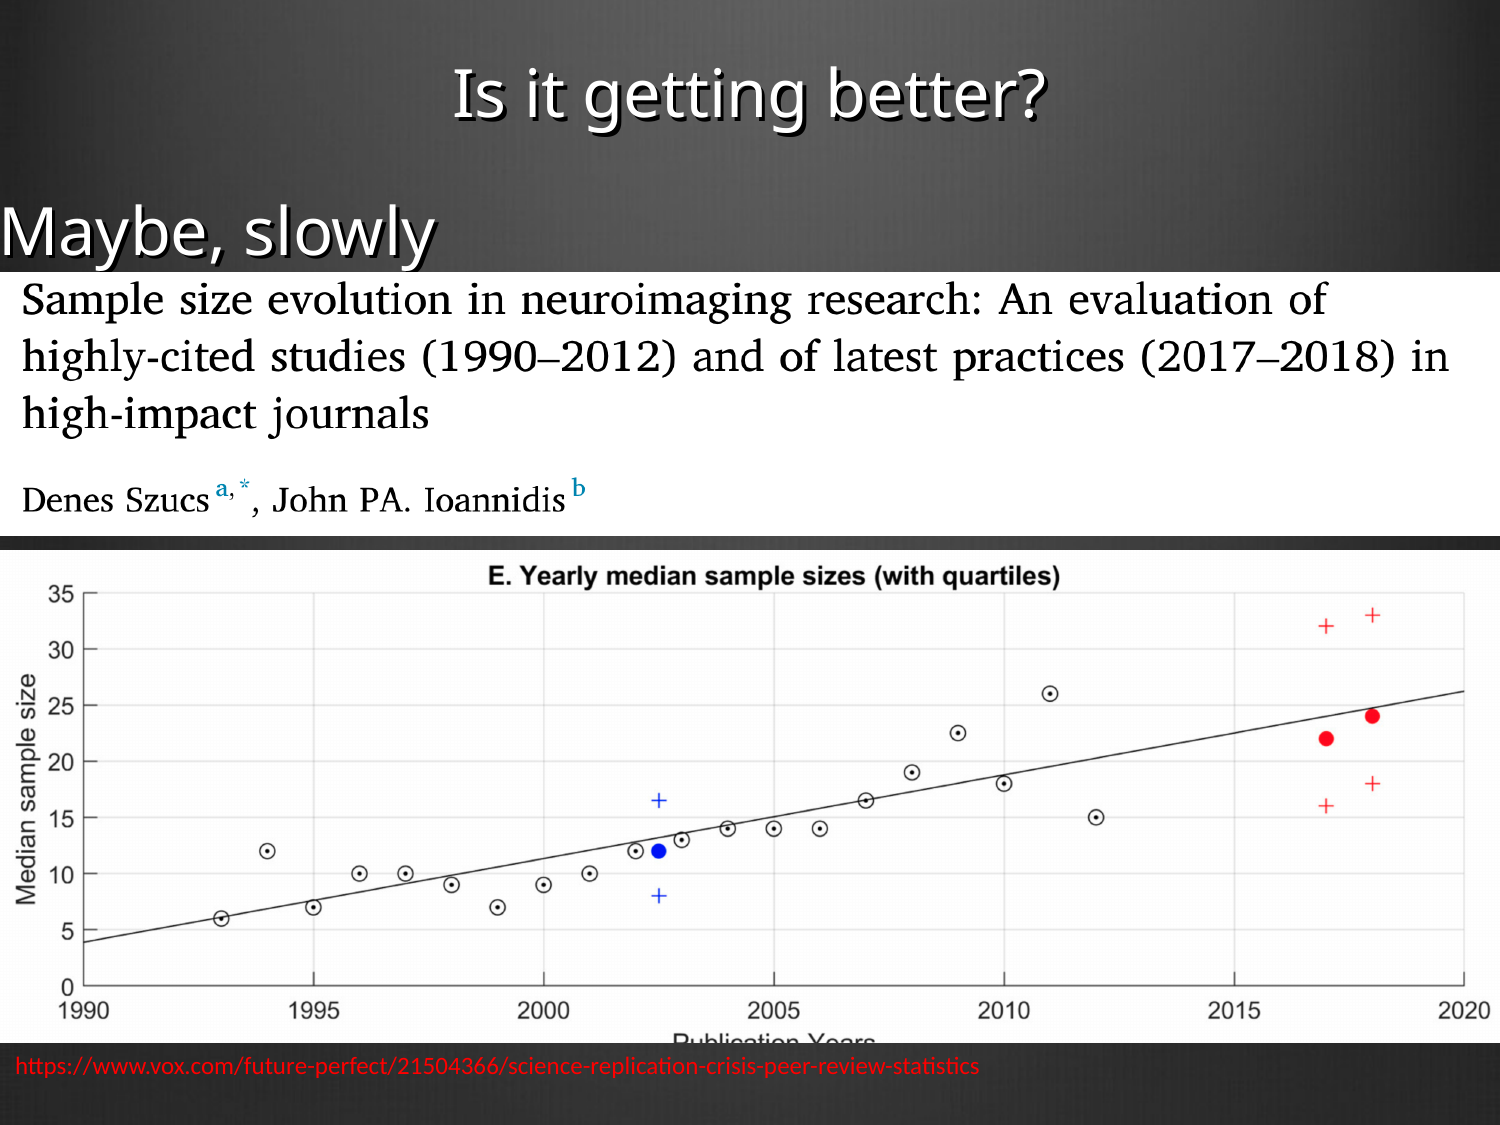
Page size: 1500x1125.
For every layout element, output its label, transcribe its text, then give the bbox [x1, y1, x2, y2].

list Maybe, slowly [0, 181, 1469, 272]
text_box https://www.vox.com/future-perfect/21504366/science-replication-crisis-peer-review-statistics [0, 1043, 1082, 1087]
picture [0, 550, 1500, 1043]
title Is it getting better? [112, 19, 1388, 163]
picture [0, 272, 1500, 536]
